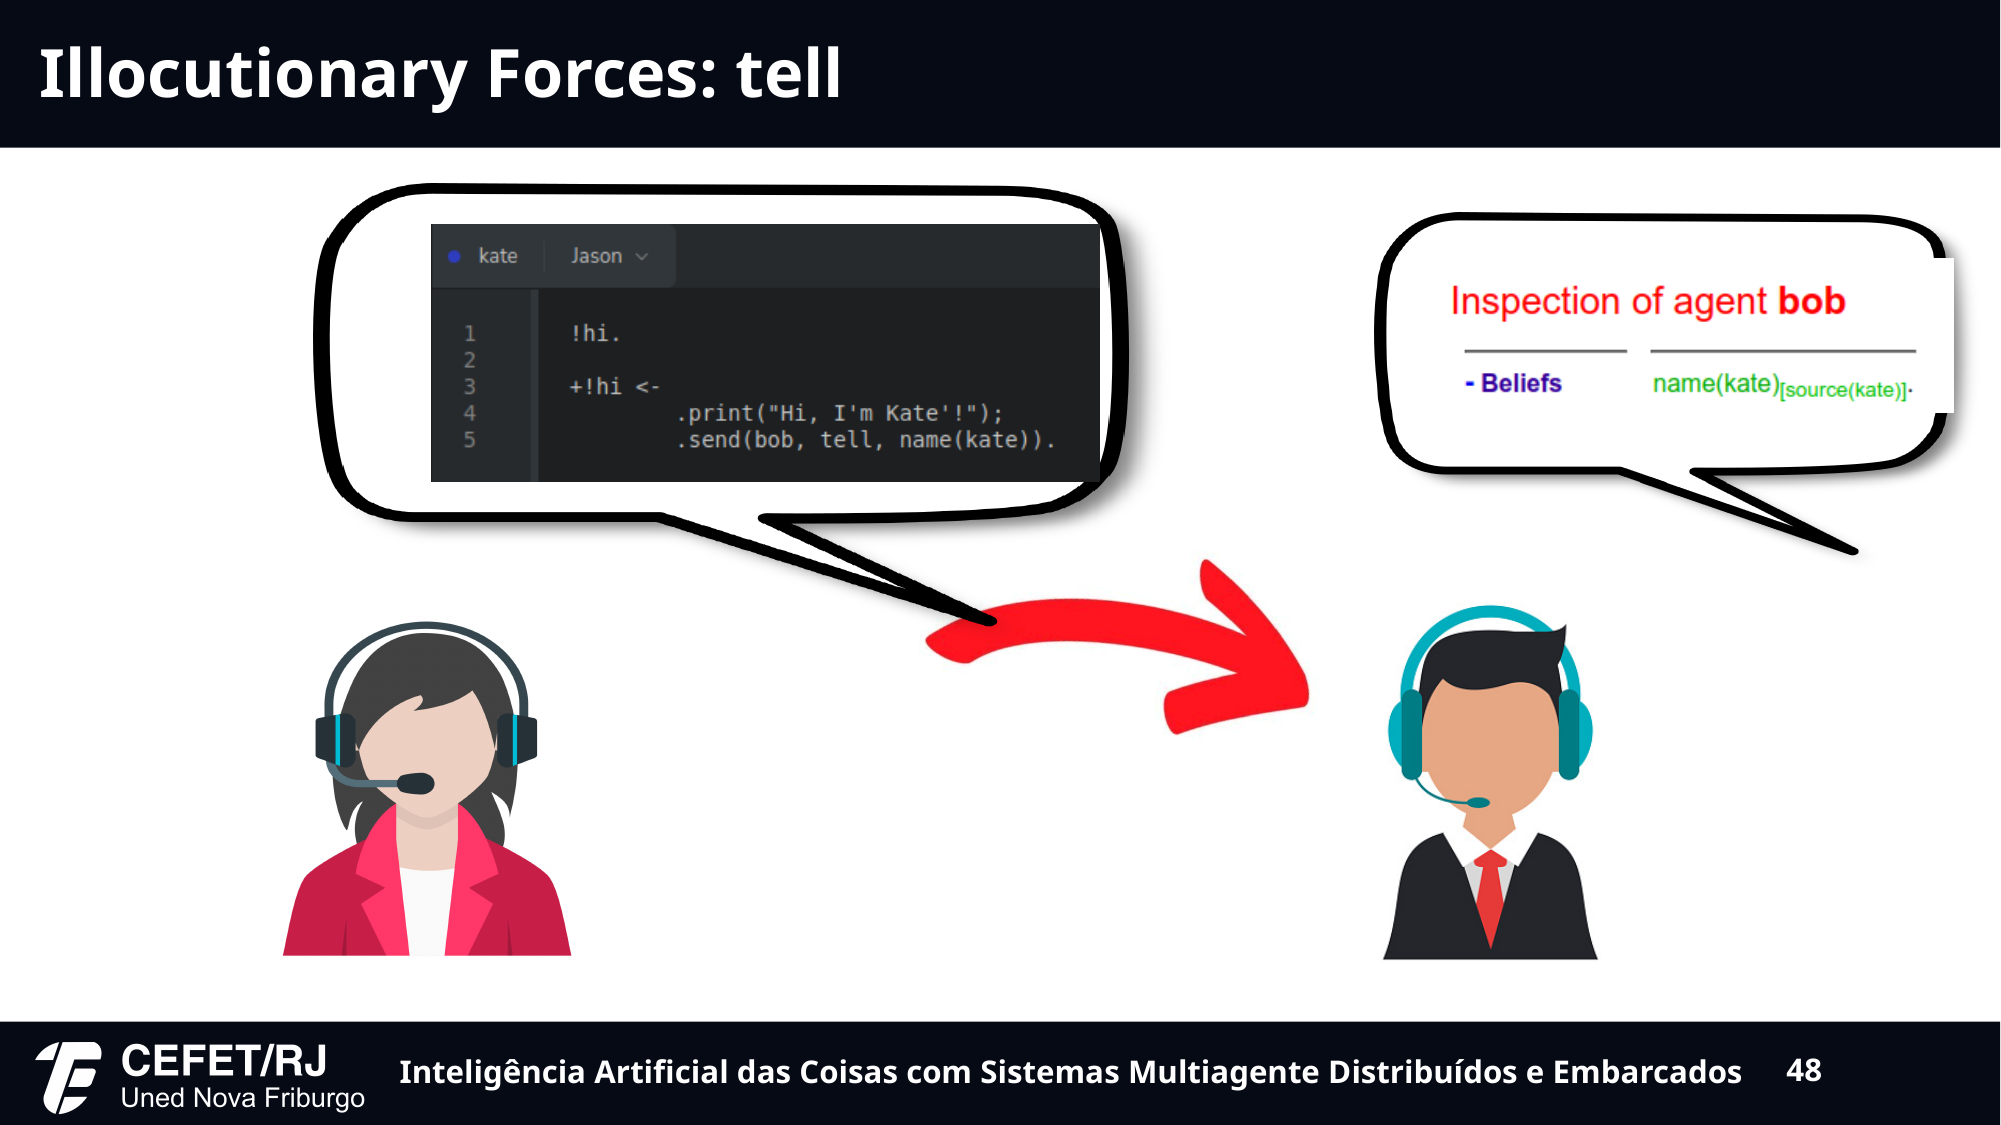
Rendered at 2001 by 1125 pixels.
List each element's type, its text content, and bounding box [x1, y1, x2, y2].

text_box Illocutionary Forces: tell [25, 23, 1999, 119]
picture [0, 183, 1980, 1125]
